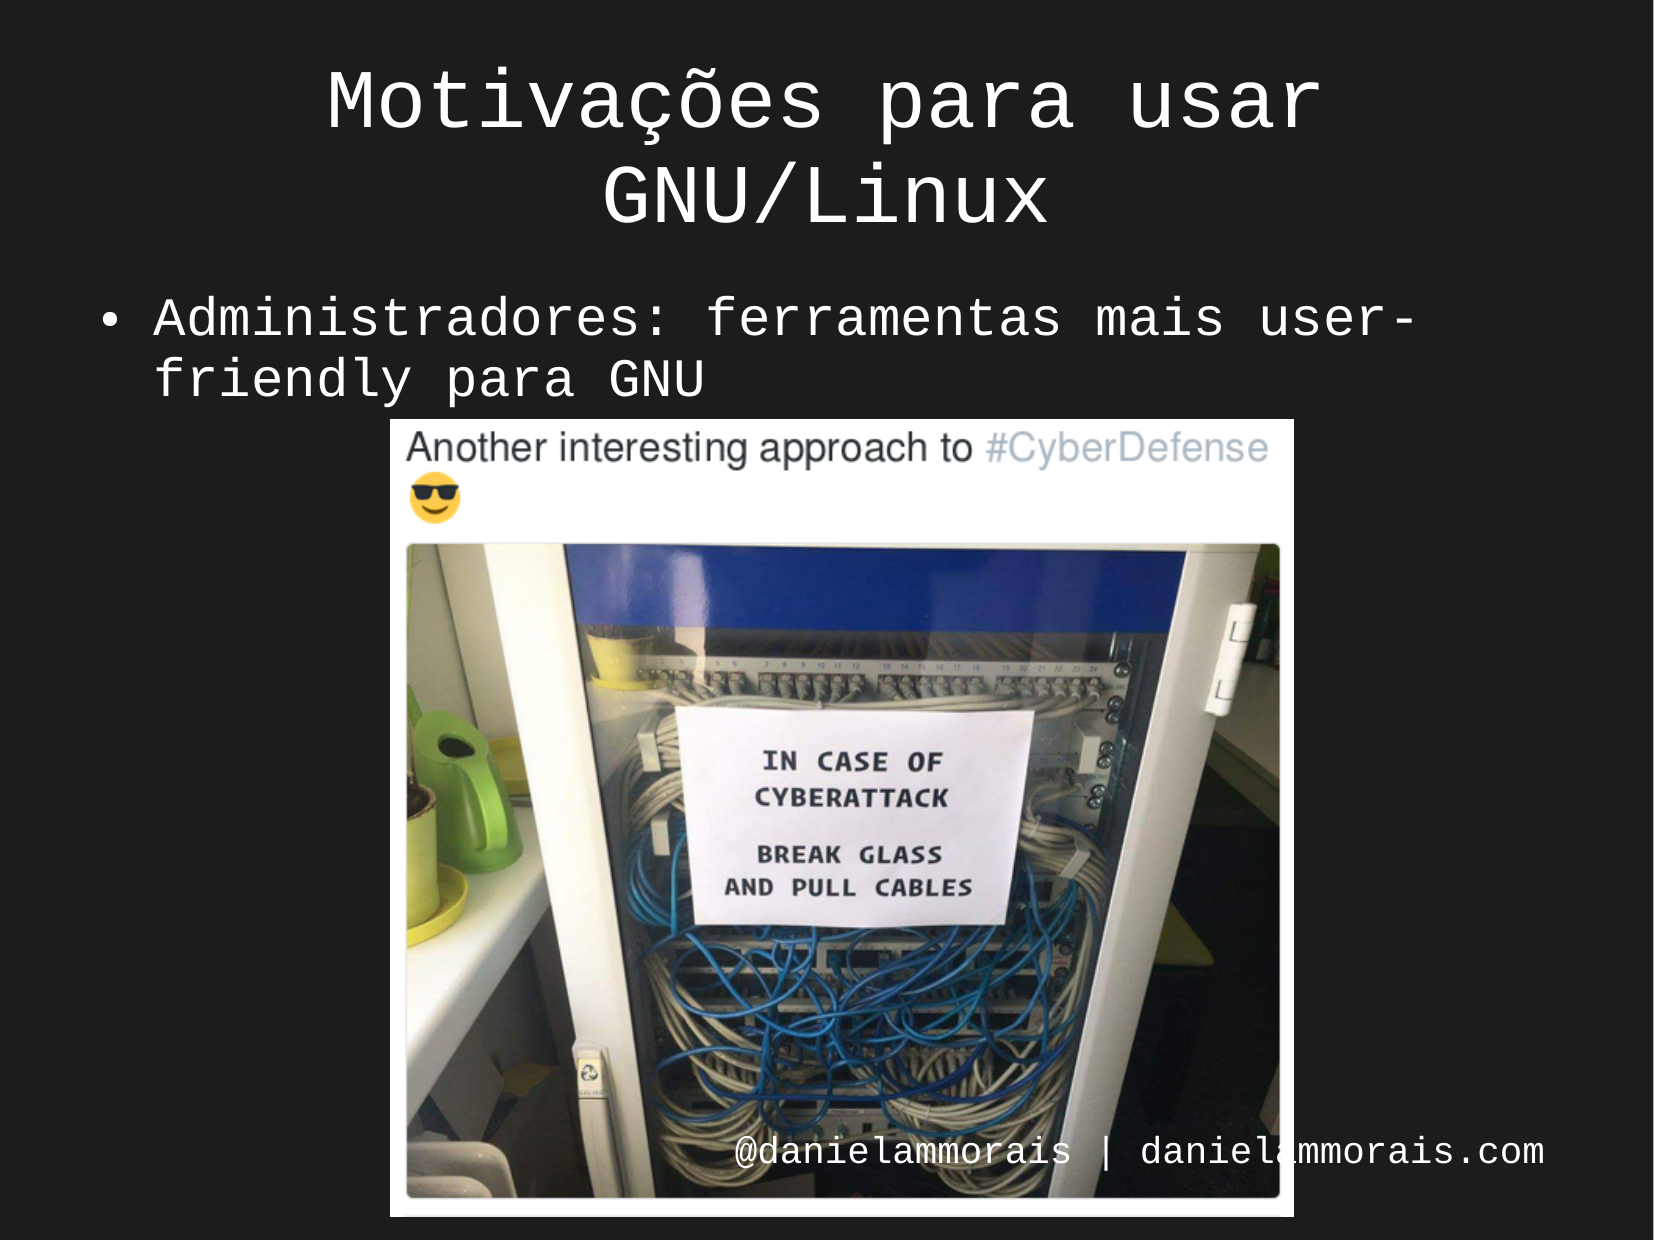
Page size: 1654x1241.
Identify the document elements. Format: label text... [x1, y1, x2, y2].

picture [390, 419, 1294, 1217]
title Motivações para usar GNU/Linux [82, 49, 1571, 257]
text_box @danielammorais | danielammorais.com [720, 1125, 1654, 1225]
list Administradores: ferramentas mais user-friendly para GNU [82, 290, 1571, 1010]
